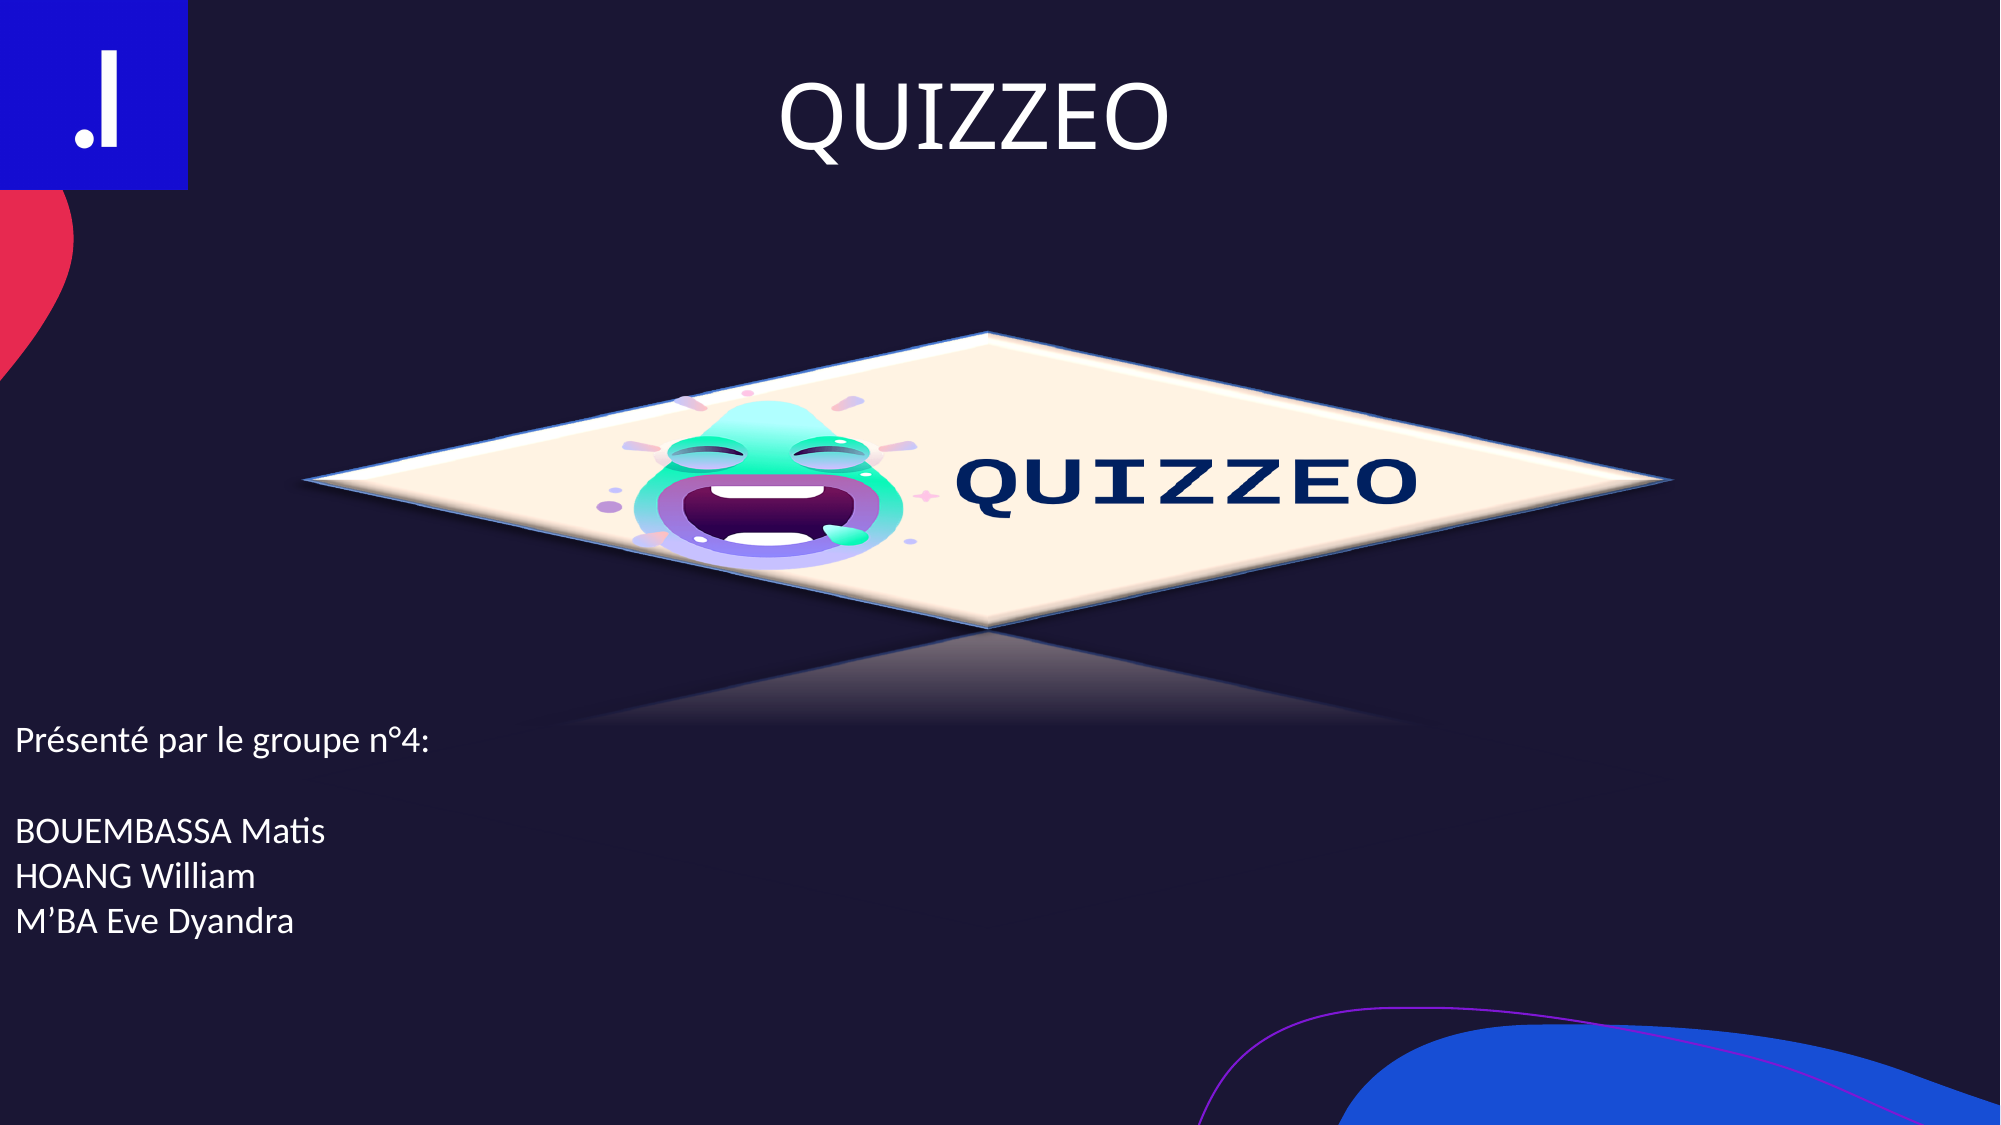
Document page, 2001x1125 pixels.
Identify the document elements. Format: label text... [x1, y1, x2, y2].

text_box Présenté par le groupe n°4: [0, 707, 602, 768]
title QUIZZEO [642, 0, 1317, 245]
picture [0, 0, 188, 190]
text_box BOUEMBASSA Matis HOANG William M’BA Eve Dyandra [0, 799, 479, 951]
picture [272, 325, 1687, 935]
